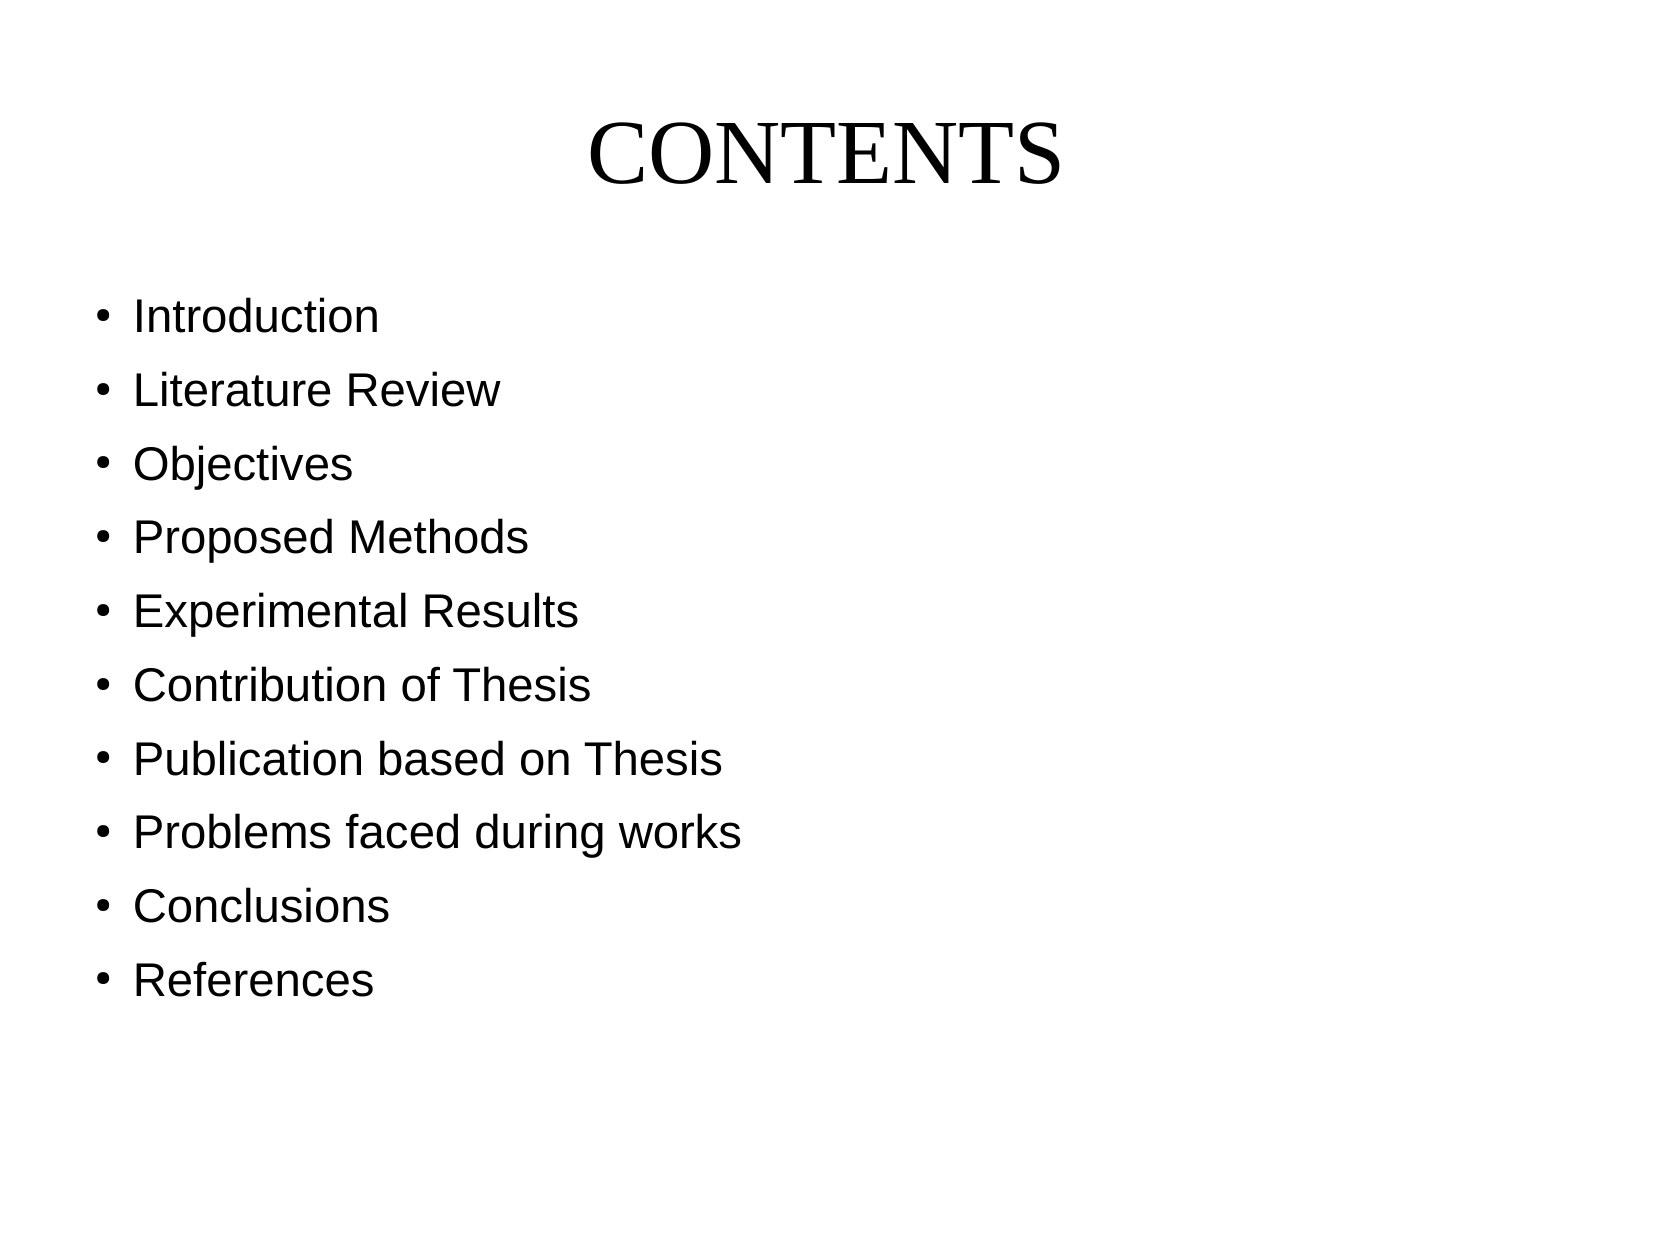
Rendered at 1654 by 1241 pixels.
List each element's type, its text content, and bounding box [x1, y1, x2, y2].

title CONTENTS [82, 49, 1571, 257]
list Introduction Literature Review Objectives Proposed Methods Experimental Results Contribution of Thesis Publication based on Thesis Problems faced during works Conclusions References [82, 290, 1571, 1010]
